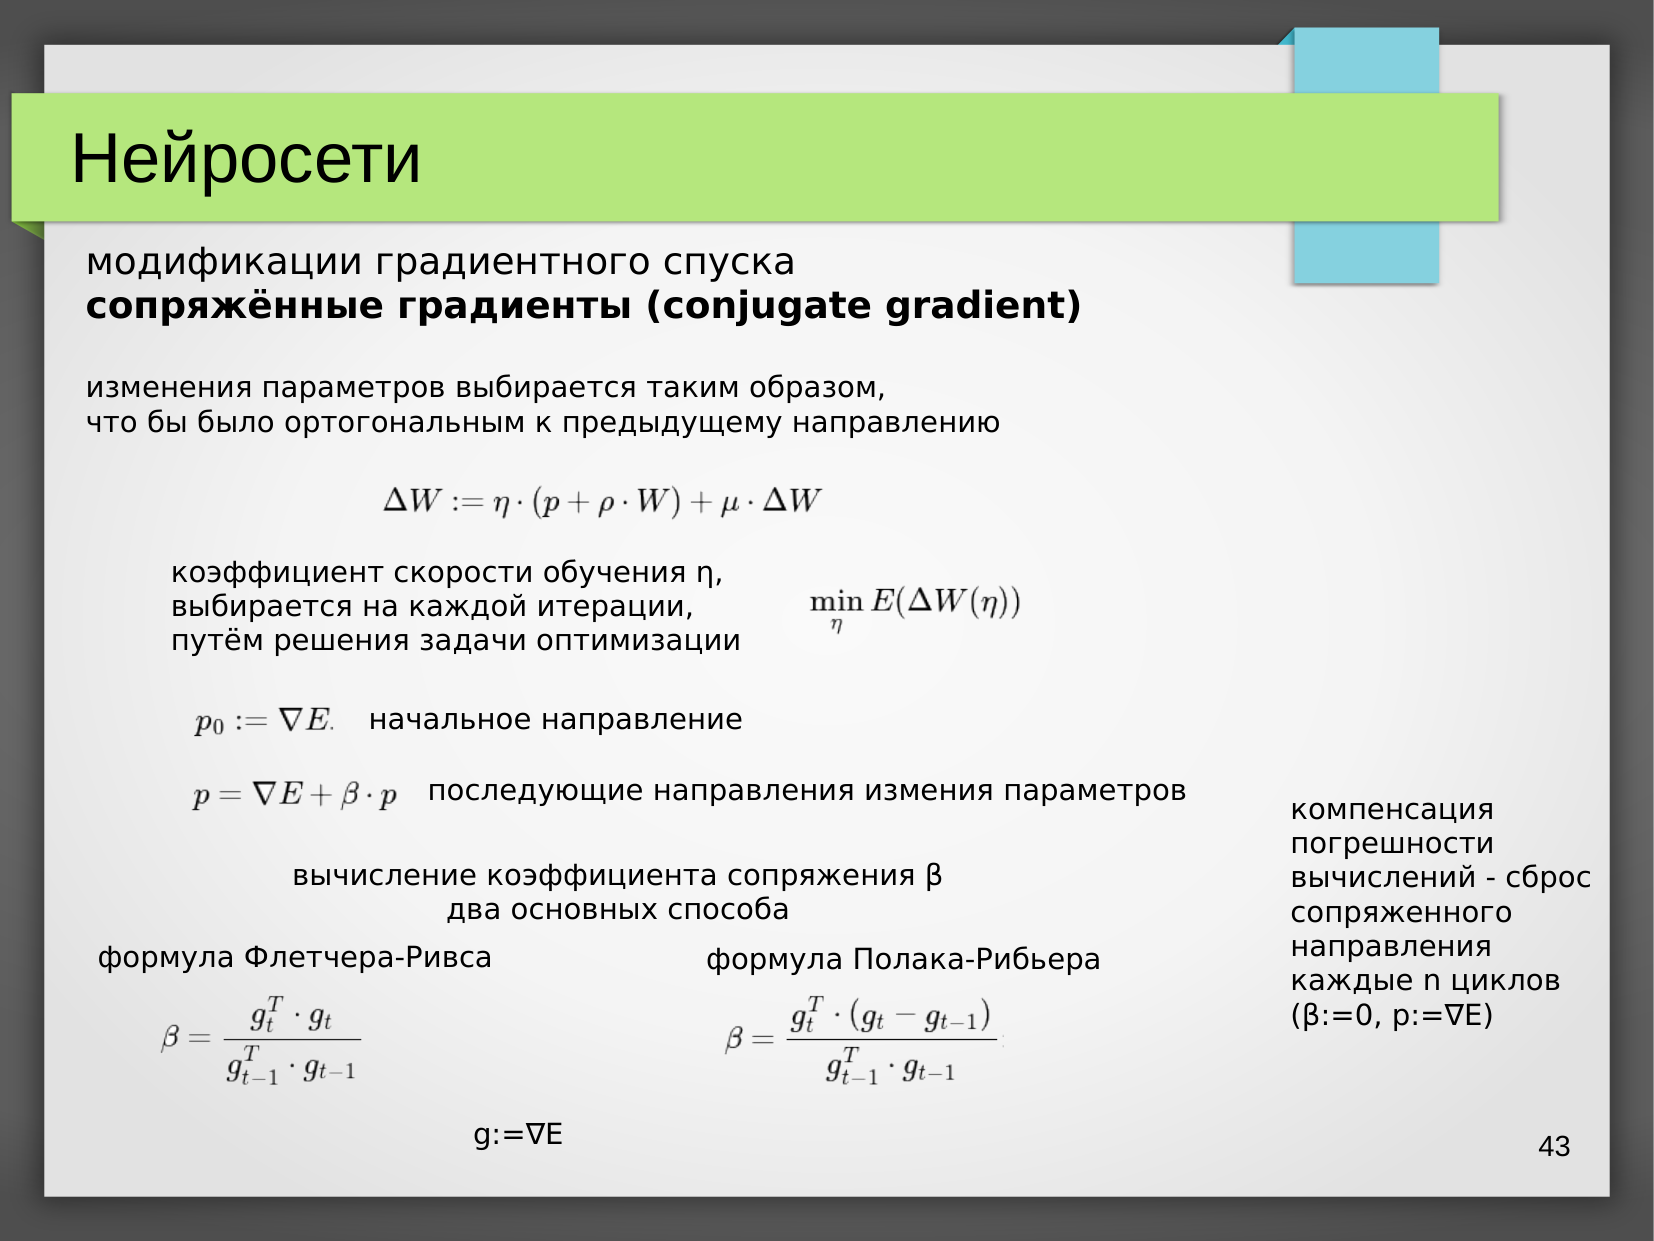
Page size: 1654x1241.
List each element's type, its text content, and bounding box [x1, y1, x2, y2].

text_box модификации градиентного спуска сопряжённые градиенты (conjugate gradient) изменения параметров выбирается таким образом, что бы было ортогональным к предыдущему направлению [70, 232, 1512, 447]
text_box g:=∇E [458, 1110, 579, 1160]
text_box коэффициент скорости обучения η, выбирается на каждой итерации, путём решения задачи оптимизации [156, 547, 768, 666]
title Нейросети [70, 118, 1205, 199]
picture [0, 0, 1654, 1241]
text_box вычисление коэффициента сопряжения β два основных способа [268, 850, 969, 934]
text_box последующие направления измения параметров [412, 765, 1229, 815]
text_box формула Флетчера-Ривса [82, 933, 530, 983]
text_box компенсация погрешности вычислений - сброс сопряженного направления каждые n циклов (β:=0, p:=∇E) [1275, 784, 1654, 1040]
text_box начальное направление [353, 694, 1016, 745]
text_box формула Полака-Рибьера [691, 934, 1229, 994]
